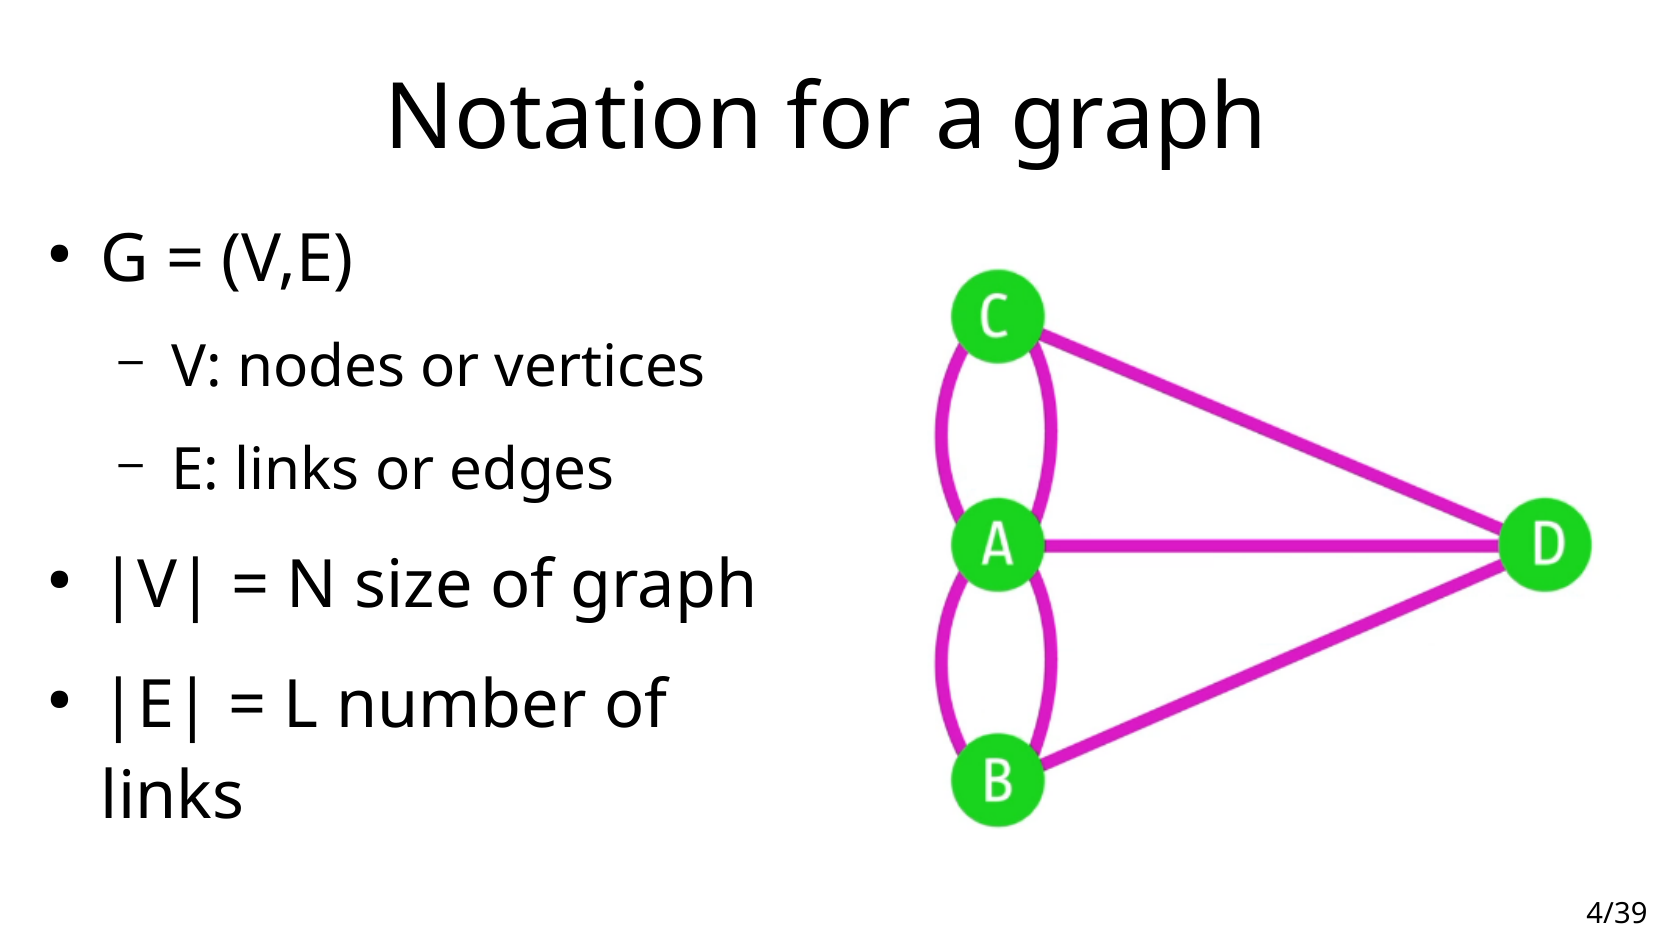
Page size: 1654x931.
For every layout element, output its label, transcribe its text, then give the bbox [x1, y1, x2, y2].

list G = (V,E) V: nodes or vertices E: links or edges |V| = N size of graph |E| = L number of links [30, 210, 796, 901]
title Notation for a graph [82, 1, 1571, 226]
picture [870, 242, 1631, 856]
